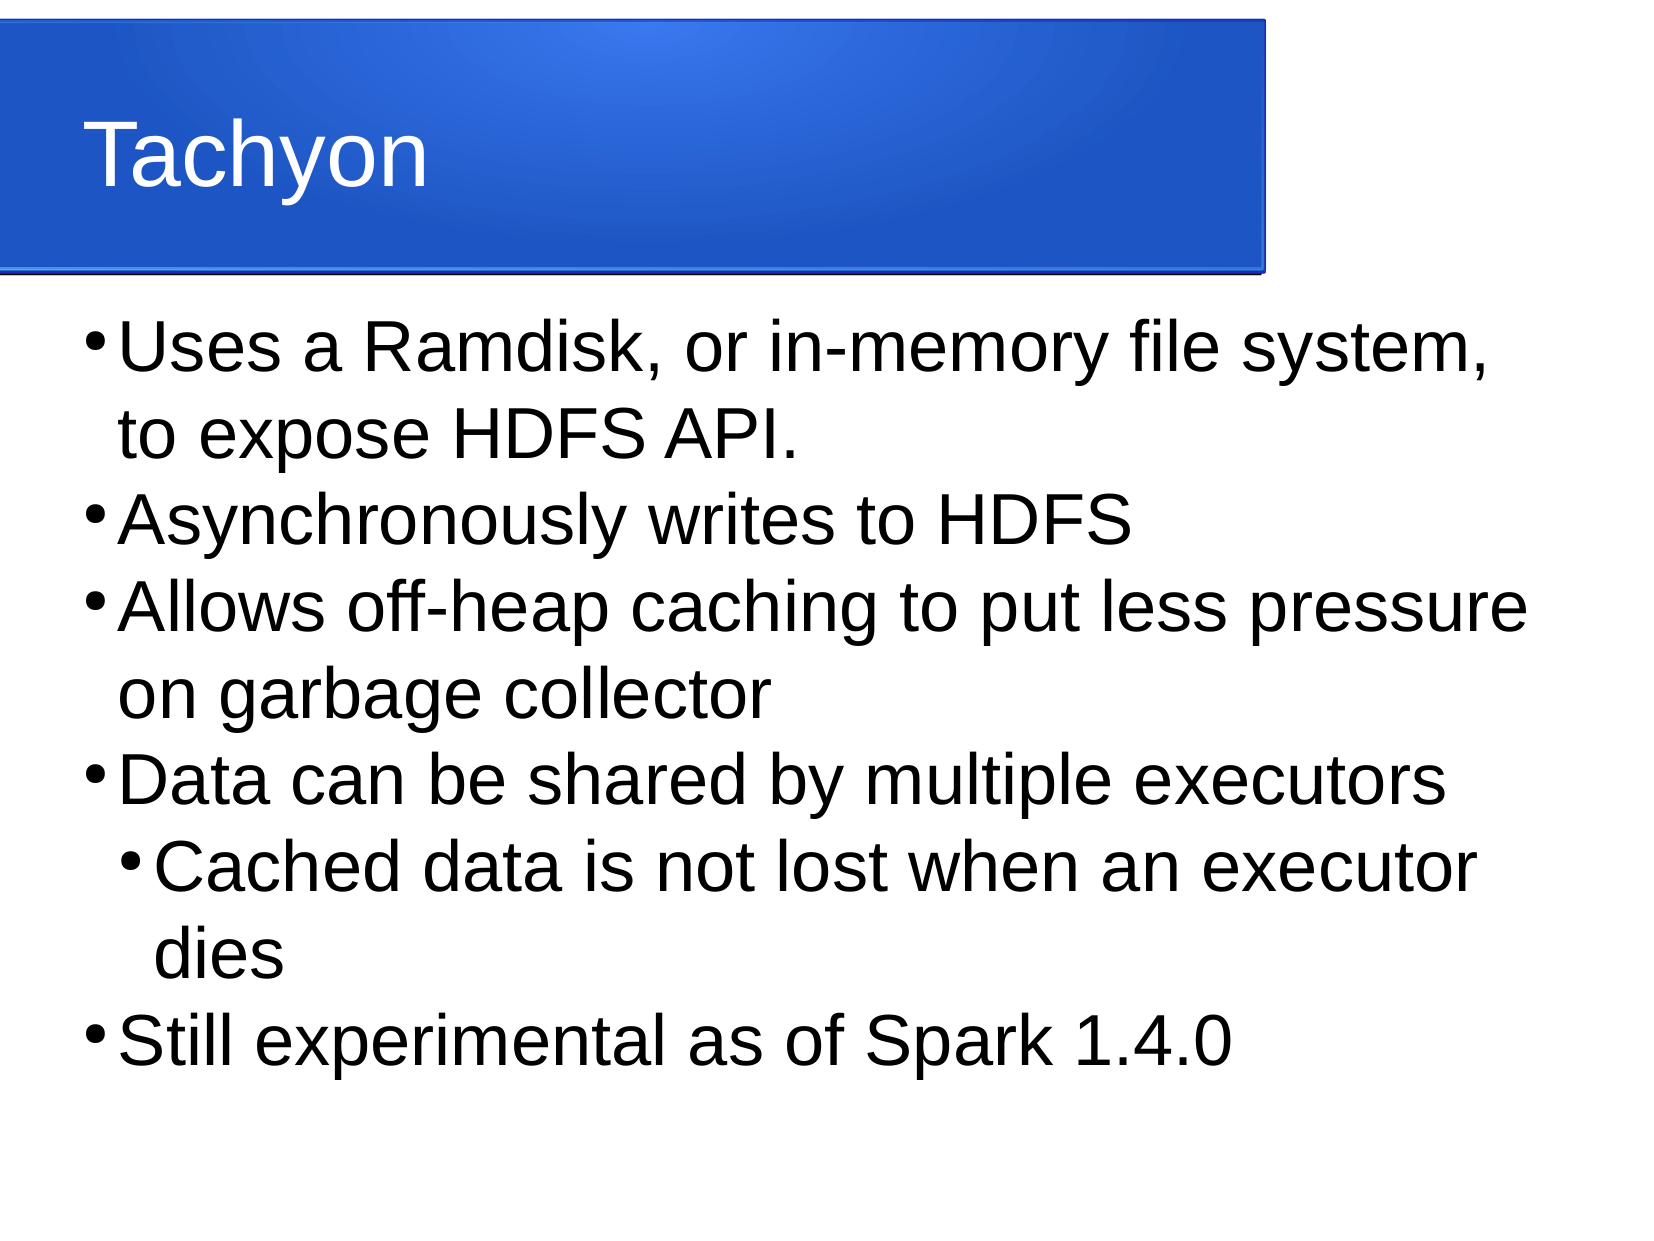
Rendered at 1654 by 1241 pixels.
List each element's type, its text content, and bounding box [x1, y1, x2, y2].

text_box Tachyon [82, 47, 1234, 252]
picture [0, 17, 1269, 282]
text_box Uses a Ramdisk, or in-memory file system, to expose HDFS API. Asynchronously writes to HDFS Allows off-heap caching to put less pressure on garbage collector Data can be shared by multiple executors Cached data is not lost when an executor dies Still experimental as of Spark 1.4.0 [82, 299, 1571, 1019]
